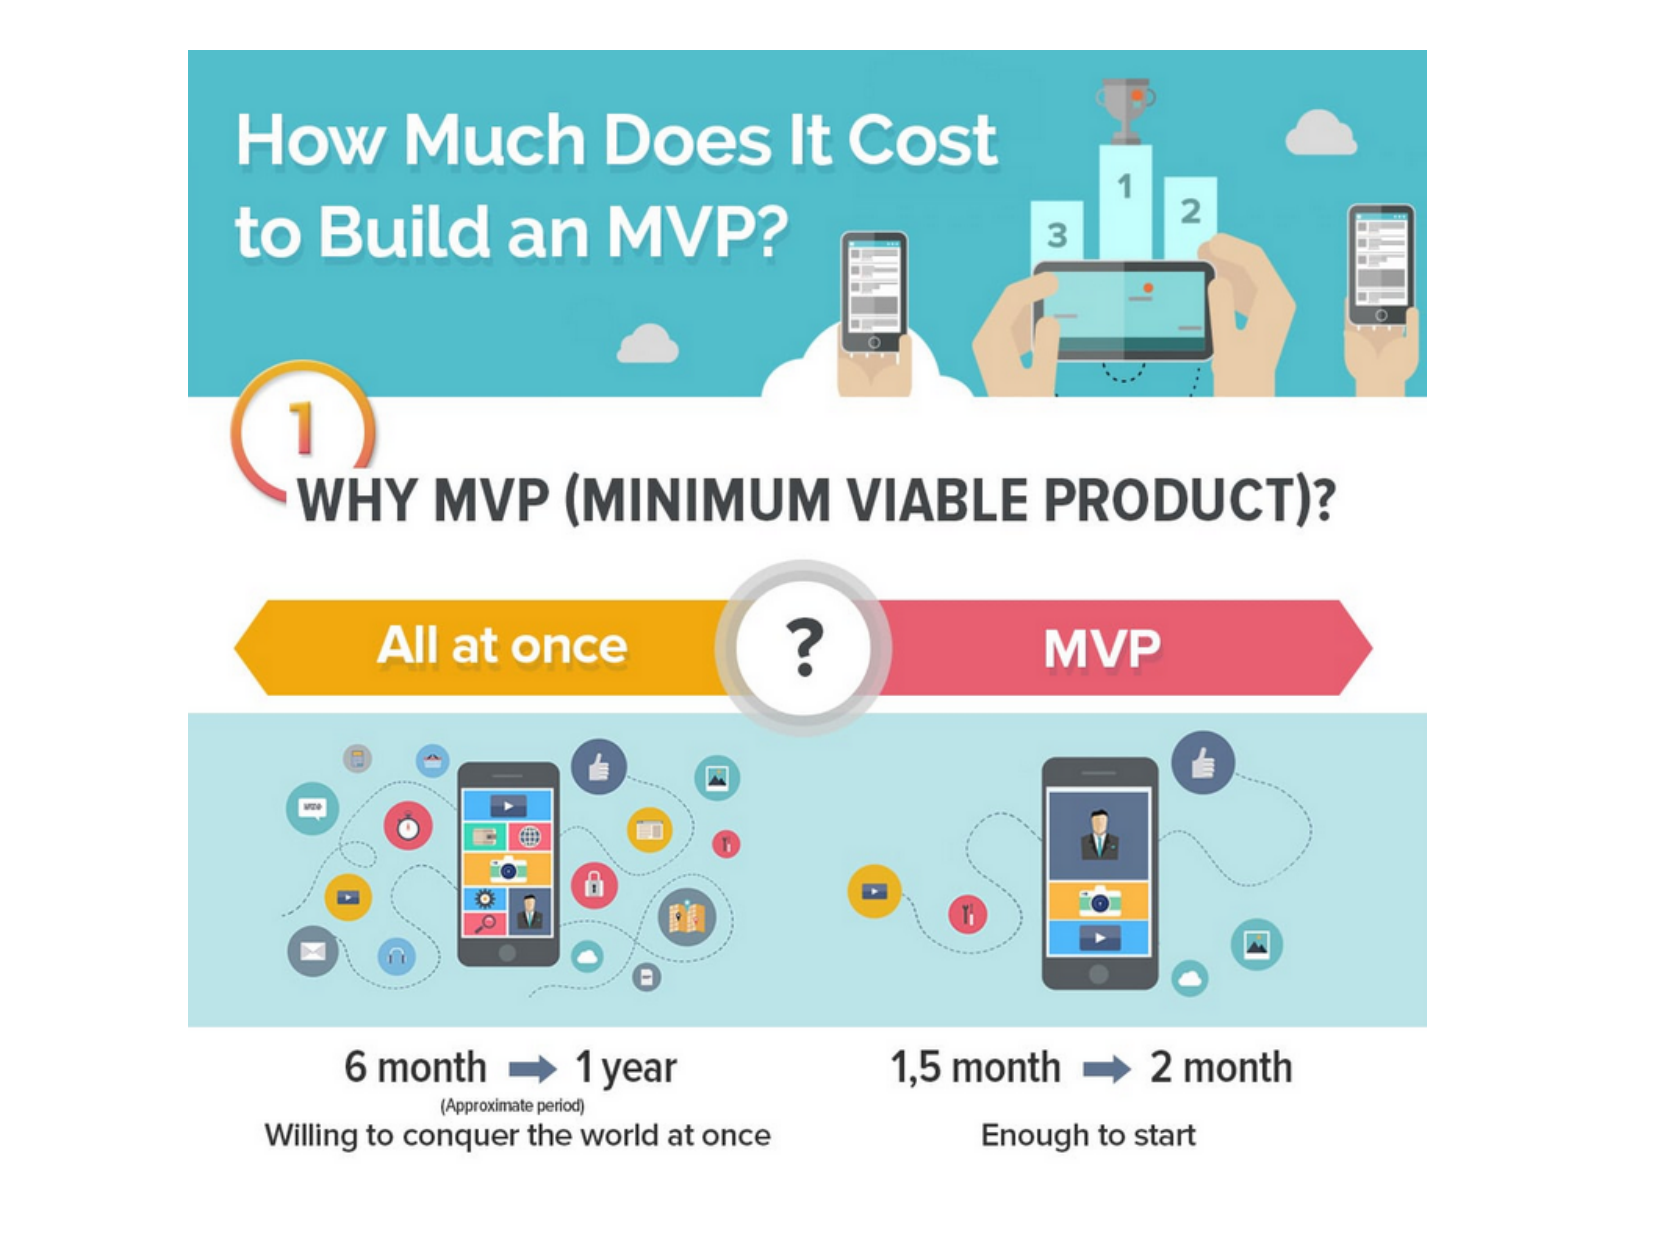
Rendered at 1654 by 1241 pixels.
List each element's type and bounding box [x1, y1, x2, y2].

picture [188, 50, 1427, 1170]
